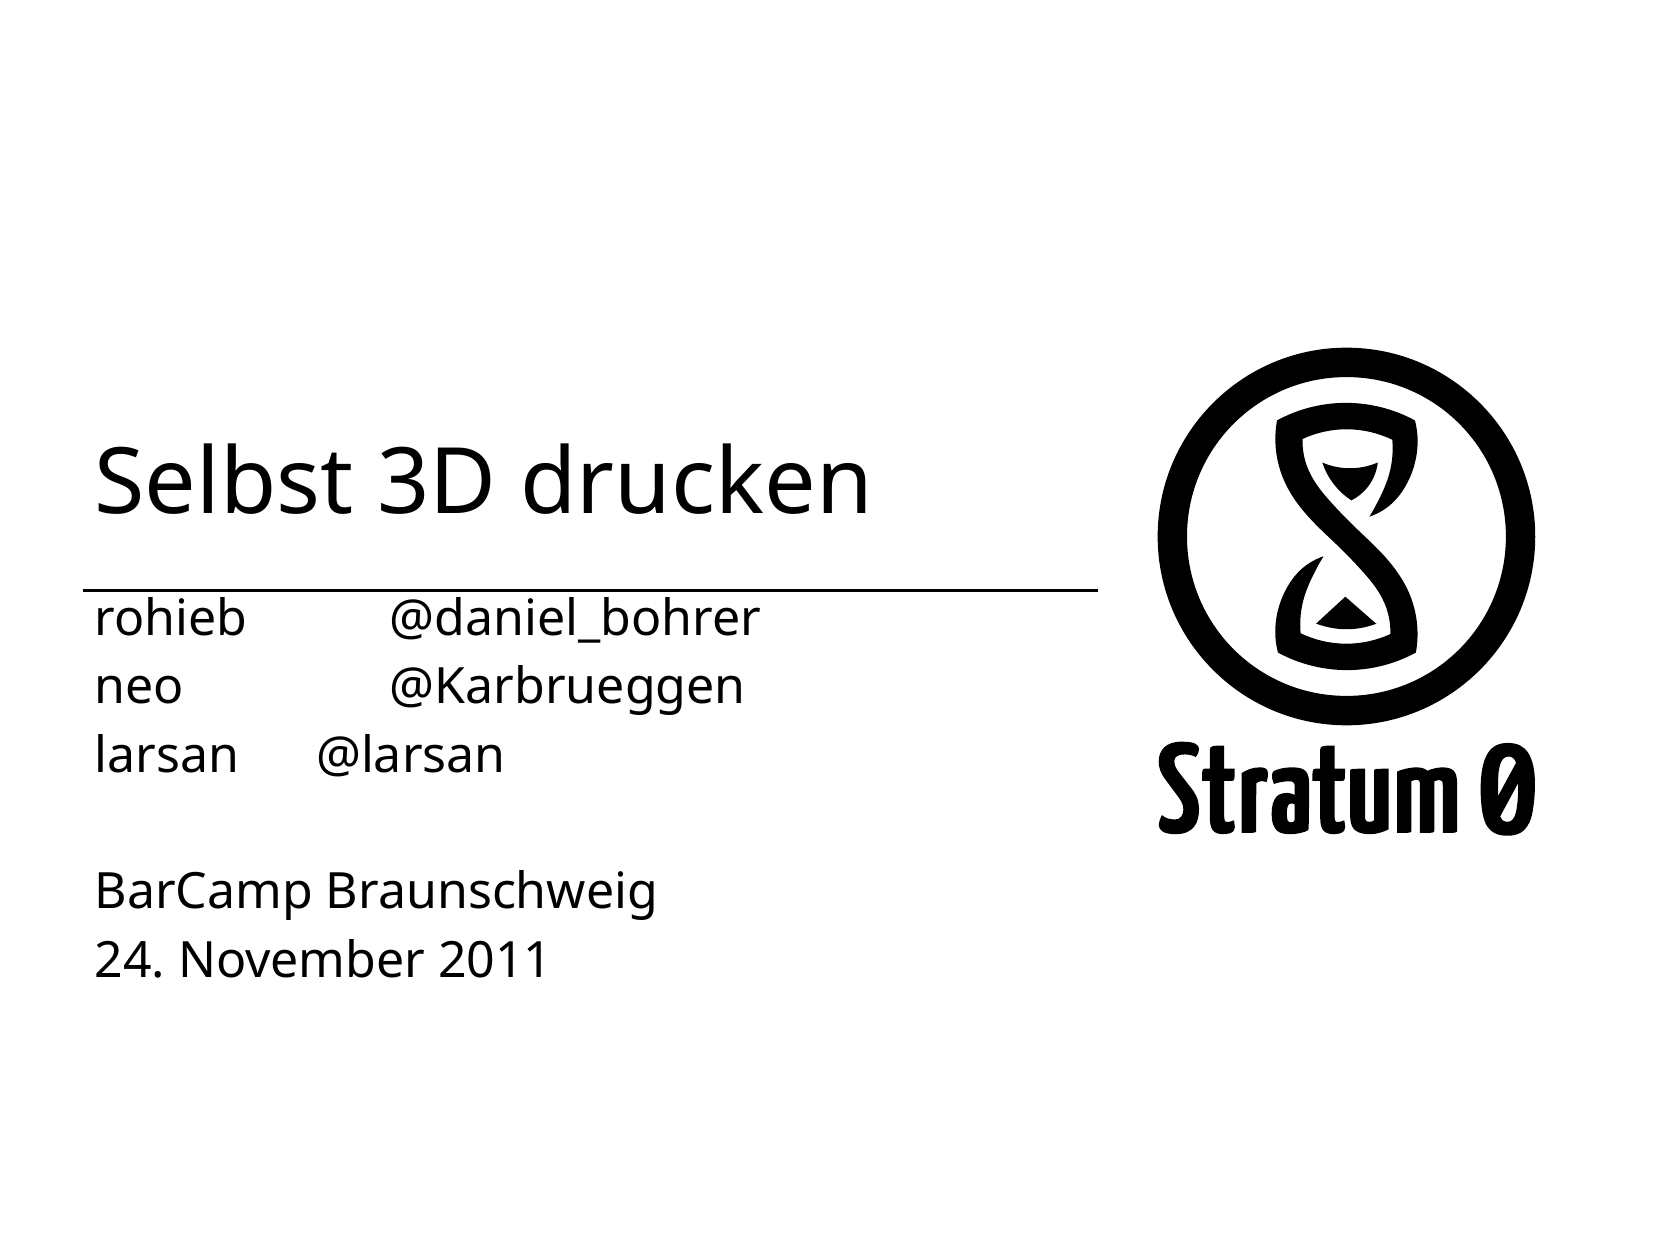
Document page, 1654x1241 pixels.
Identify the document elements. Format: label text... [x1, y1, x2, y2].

picture [1074, 318, 1619, 863]
title Selbst 3D drucken [94, 389, 1074, 567]
title rohieb @daniel_bohrer neo @Karbrueggen larsan @larsan BarCamp Braunschweig 24. November 2011 [94, 613, 1111, 961]
